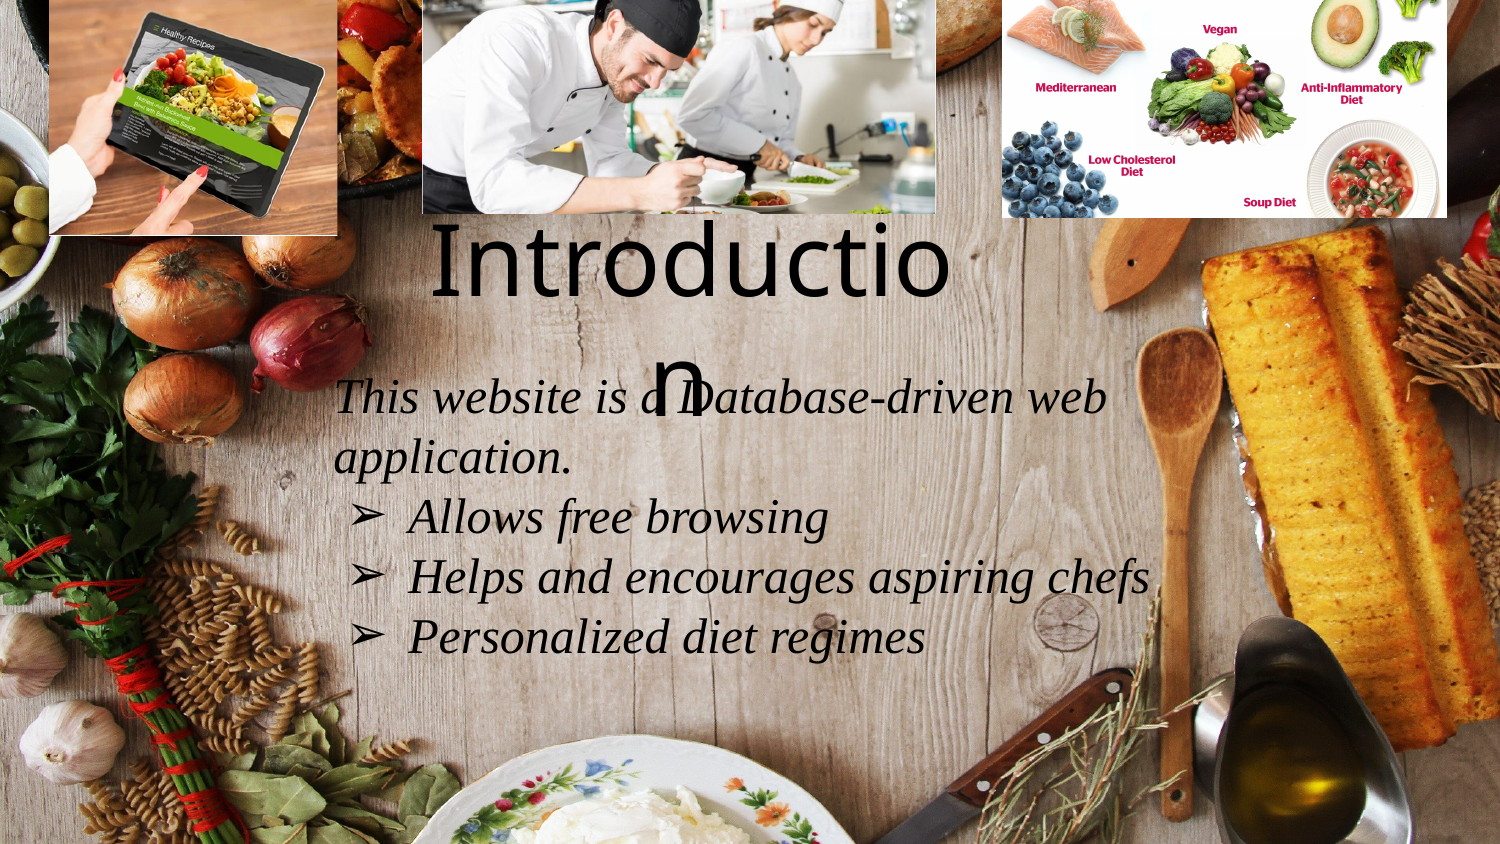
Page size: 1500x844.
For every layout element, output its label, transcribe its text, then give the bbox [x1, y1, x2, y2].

text_box Introduction [394, 181, 991, 348]
text_box This website is a Database-driven web application. Allows free browsing Helps and encourages aspiring chefs Personalized diet regimes [318, 348, 1266, 679]
picture [0, 0, 1500, 844]
